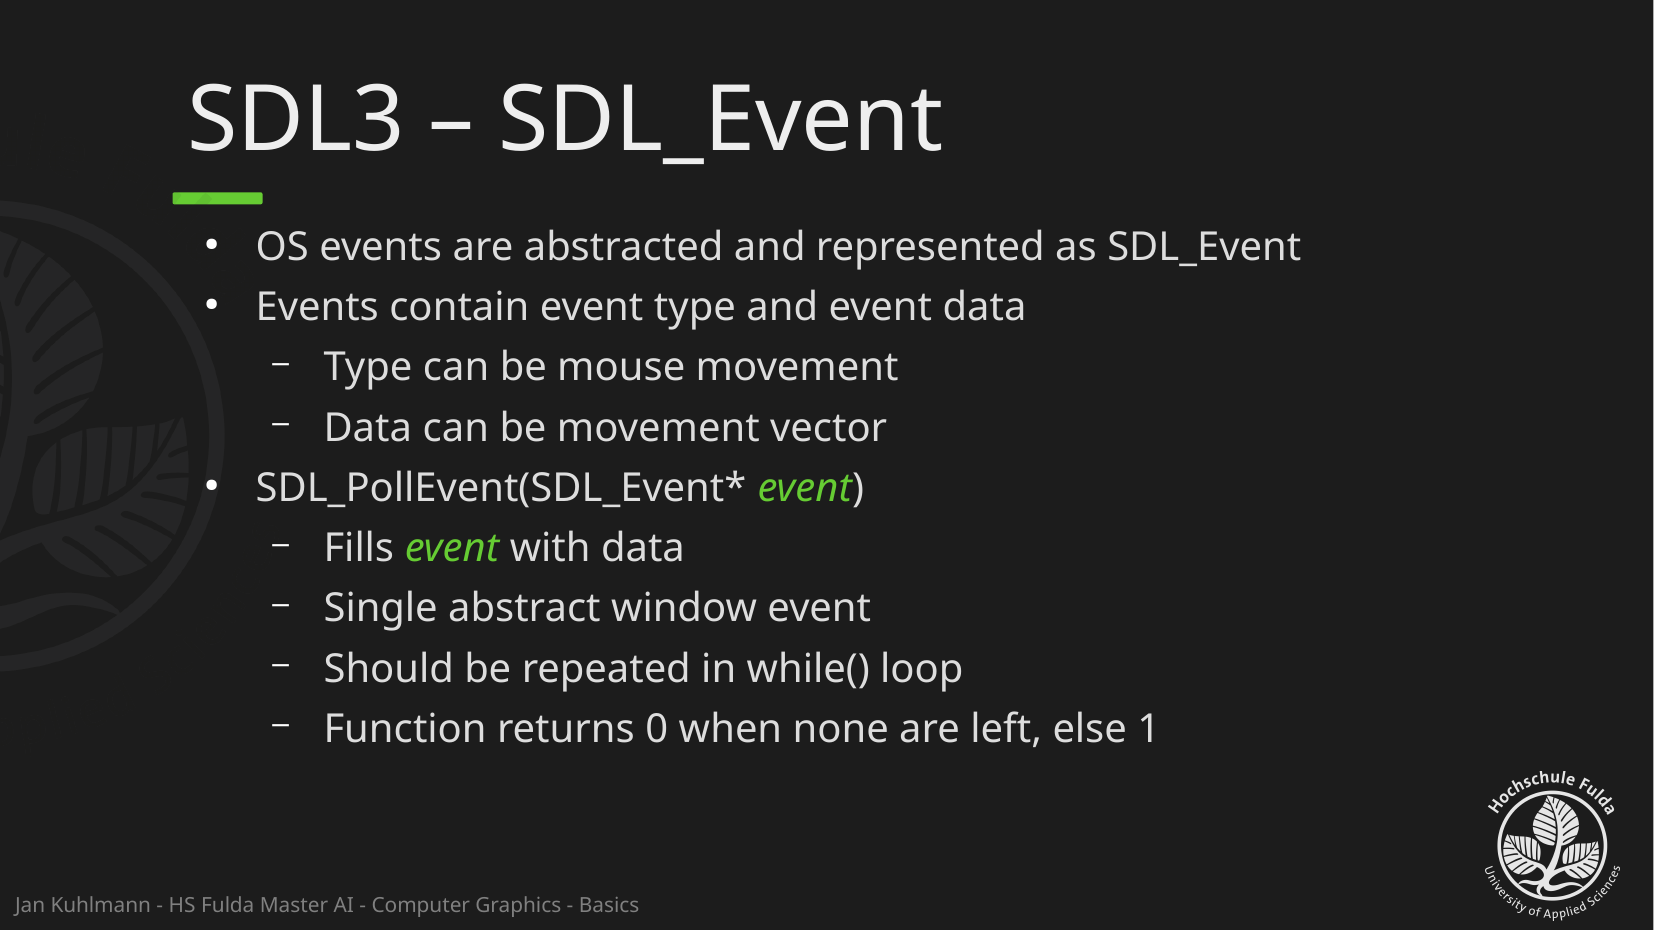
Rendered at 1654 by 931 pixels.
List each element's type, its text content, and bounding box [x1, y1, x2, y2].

picture [1485, 771, 1620, 921]
list OS events are abstracted and represented as SDL_Event Events contain event type and event data Type can be mouse movement Data can be movement vector SDL_PollEvent(SDL_Event* event) Fills event with data Single abstract window event Should be repeated in while() loop Function returns 0 when none are left, else 1 [187, 217, 1571, 758]
title SDL3 – SDL_Event [187, 37, 1571, 193]
